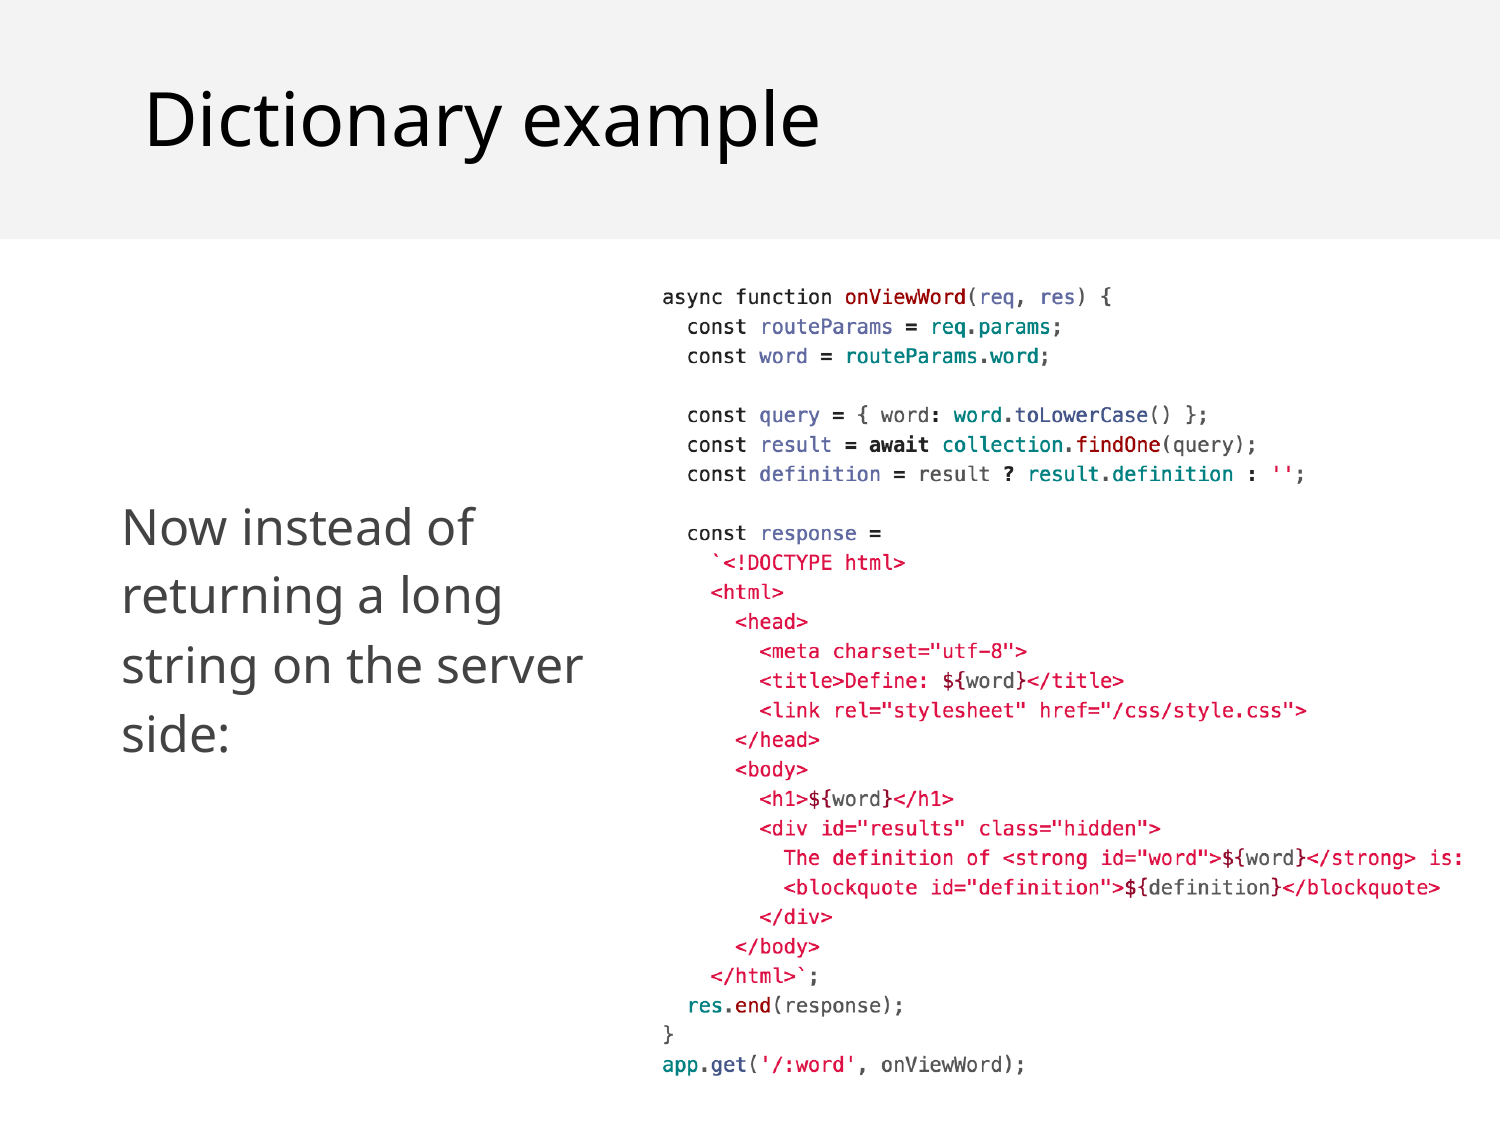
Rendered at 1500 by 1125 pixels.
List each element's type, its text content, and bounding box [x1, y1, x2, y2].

picture [648, 282, 1481, 1093]
list Now instead of returning a long string on the server side: [106, 471, 632, 717]
title Dictionary example [128, 56, 1372, 183]
